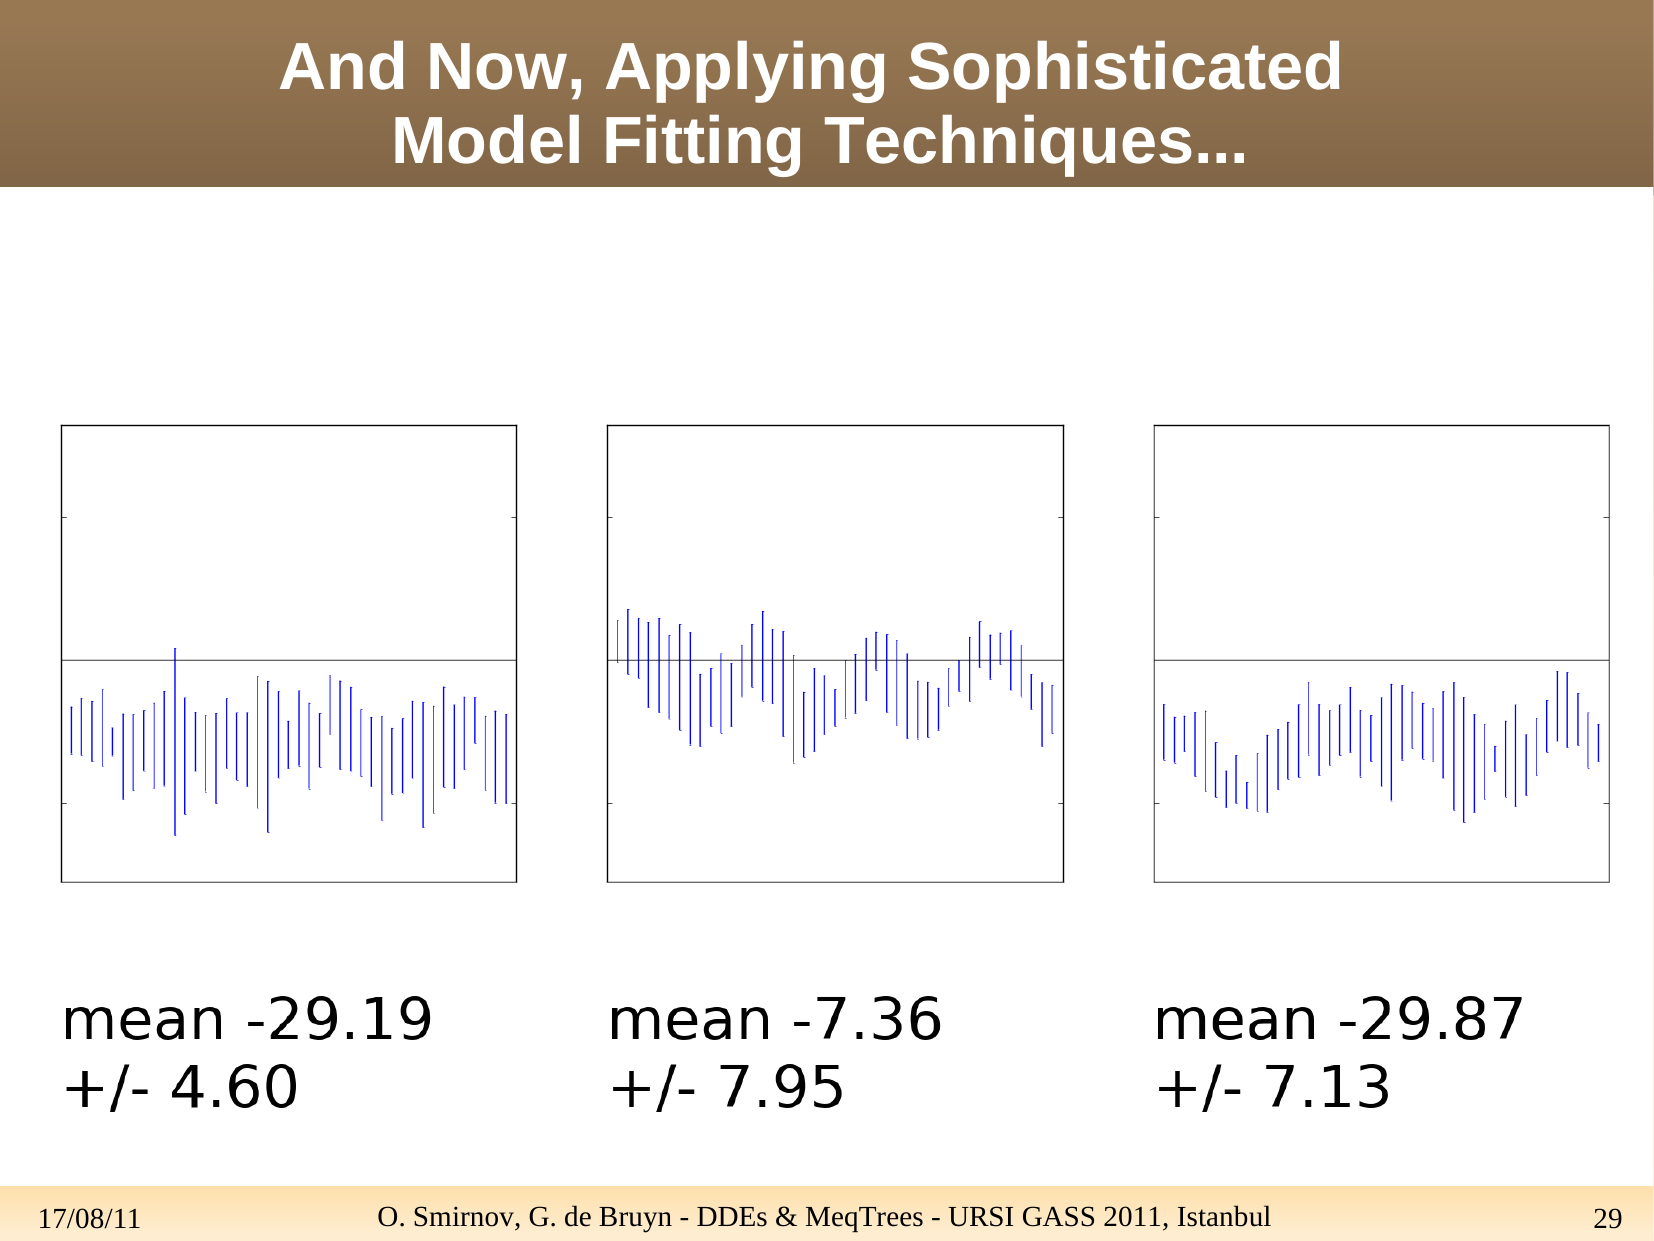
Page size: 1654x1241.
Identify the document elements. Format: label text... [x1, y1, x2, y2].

title And Now, Applying Sophisticated Model Fitting Techniques... [76, 7, 1565, 187]
picture [0, 0, 1654, 1241]
